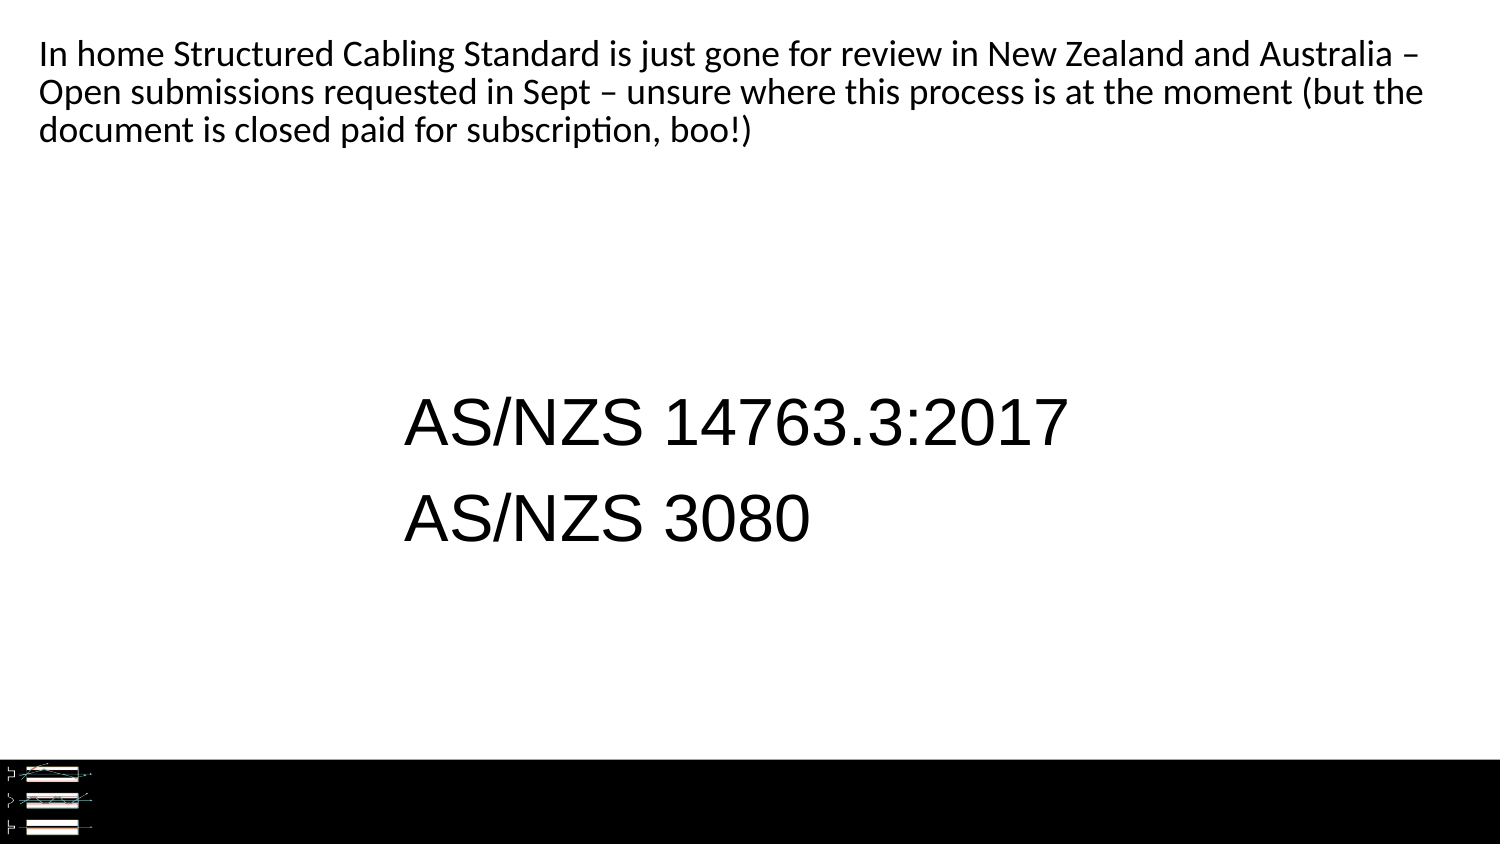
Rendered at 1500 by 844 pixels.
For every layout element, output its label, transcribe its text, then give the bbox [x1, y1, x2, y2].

picture [5, 761, 95, 837]
text_box AS/NZS 14763.3:2017 AS/NZS 3080 [389, 377, 1182, 563]
title In home Structured Cabling Standard is just gone for review in New Zealand and Australia – Open submissions requested in Sept – unsure where this process is at the moment (but the document is closed paid for subscription, boo!) [38, 24, 1464, 166]
